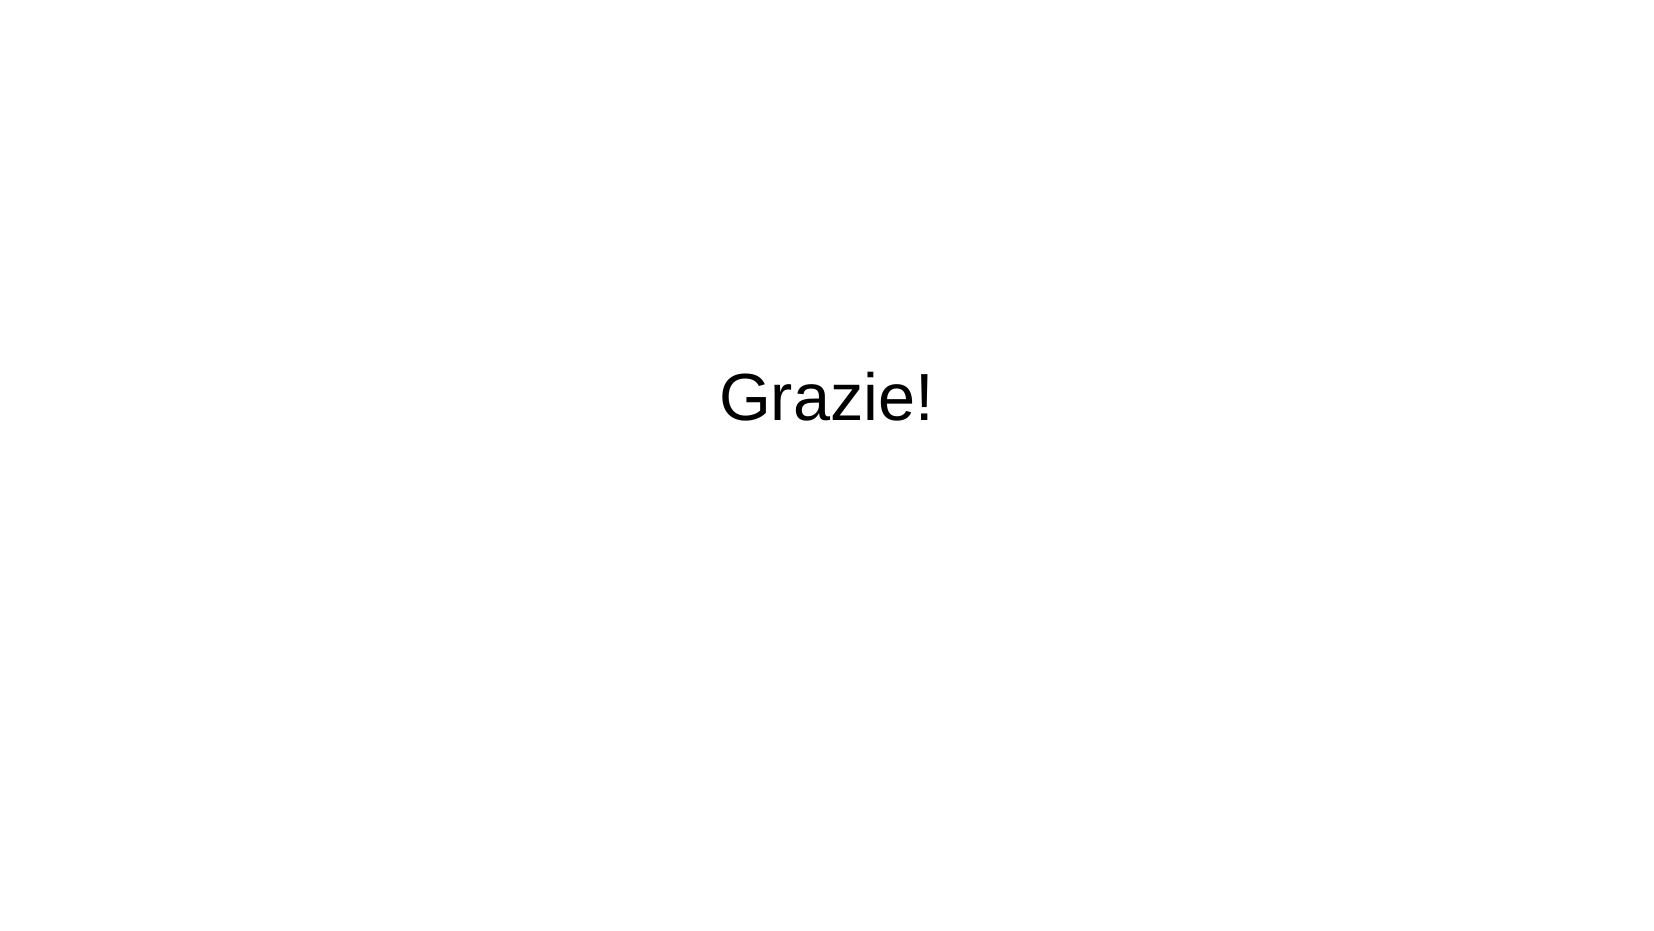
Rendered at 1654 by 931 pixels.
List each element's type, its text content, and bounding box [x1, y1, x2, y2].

subtitle Grazie! [82, 37, 1571, 757]
